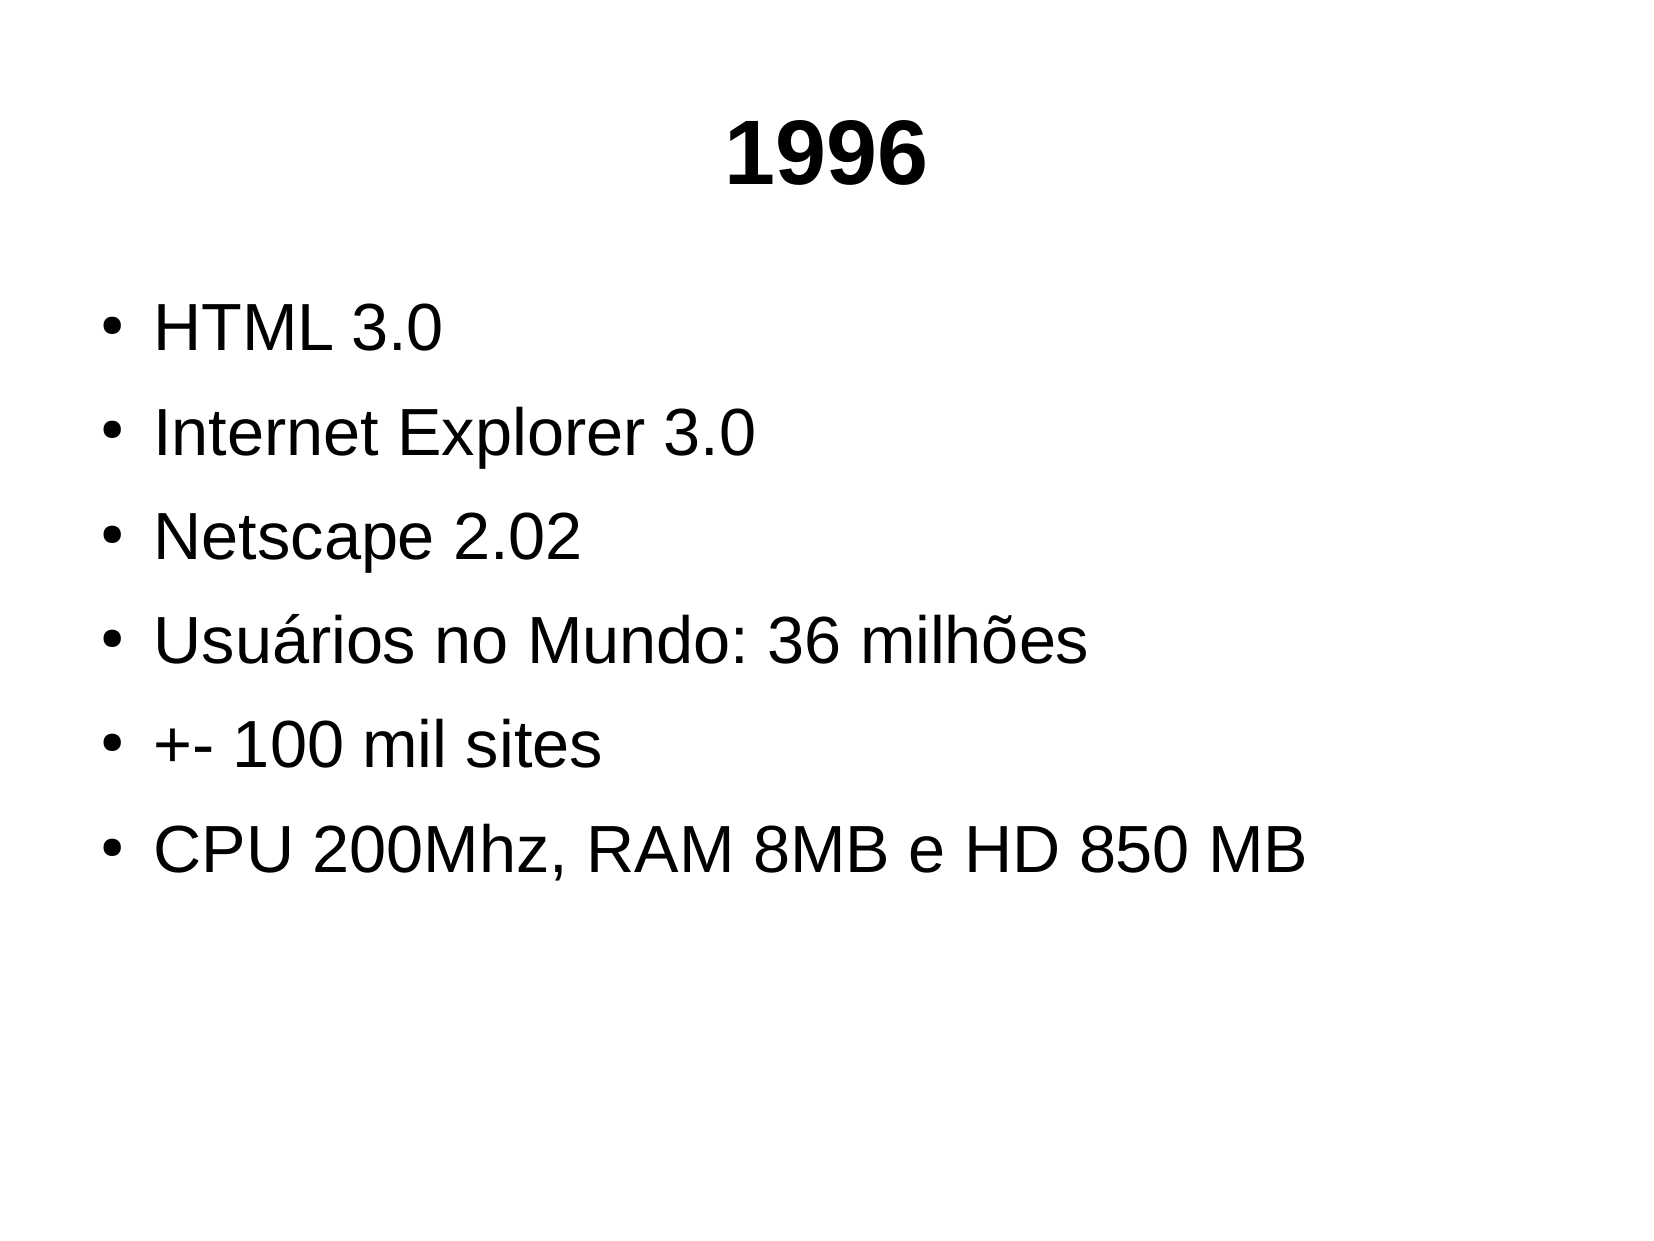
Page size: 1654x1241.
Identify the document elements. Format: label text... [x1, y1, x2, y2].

list HTML 3.0 Internet Explorer 3.0 Netscape 2.02 Usuários no Mundo: 36 milhões +- 100 mil sites CPU 200Mhz, RAM 8MB e HD 850 MB [82, 290, 1538, 934]
title 1996 [82, 49, 1571, 257]
